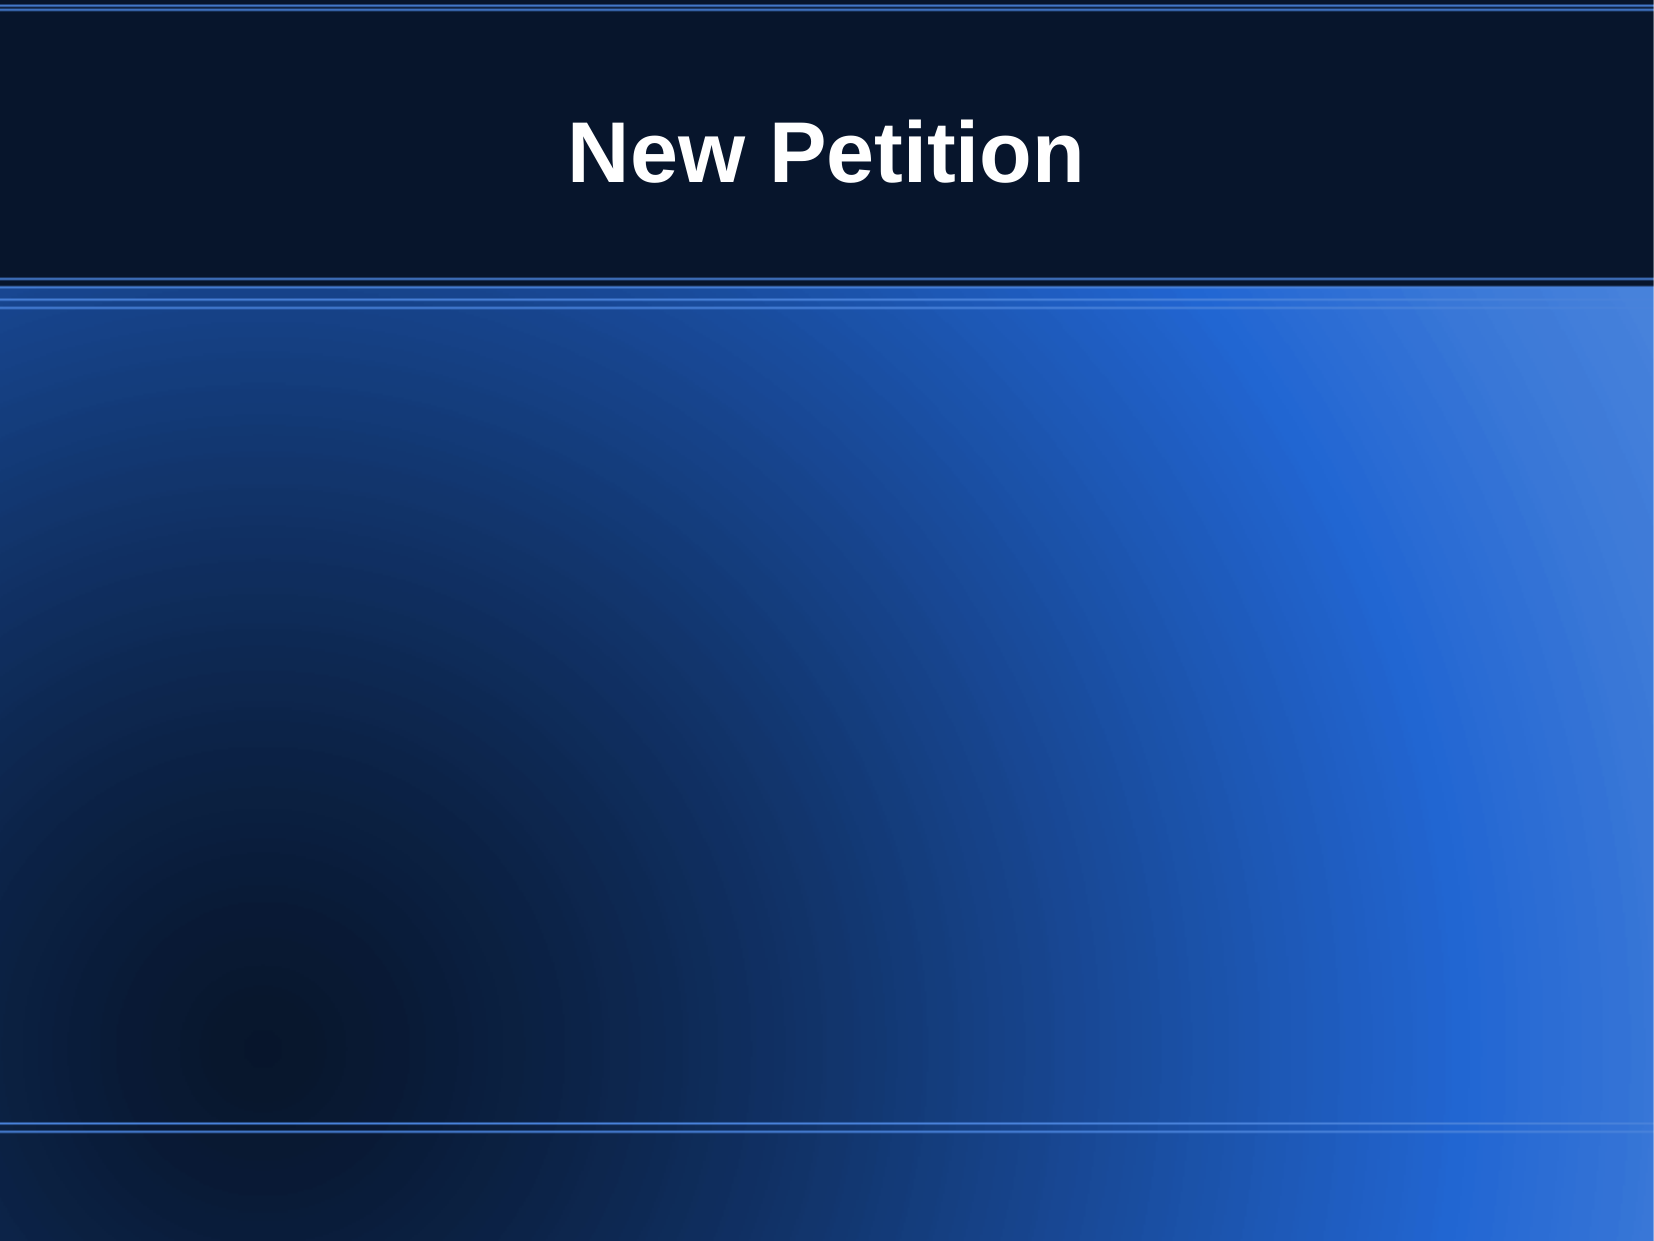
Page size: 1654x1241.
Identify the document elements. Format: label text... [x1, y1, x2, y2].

title New Petition [82, 49, 1571, 257]
picture [0, 0, 1654, 1241]
